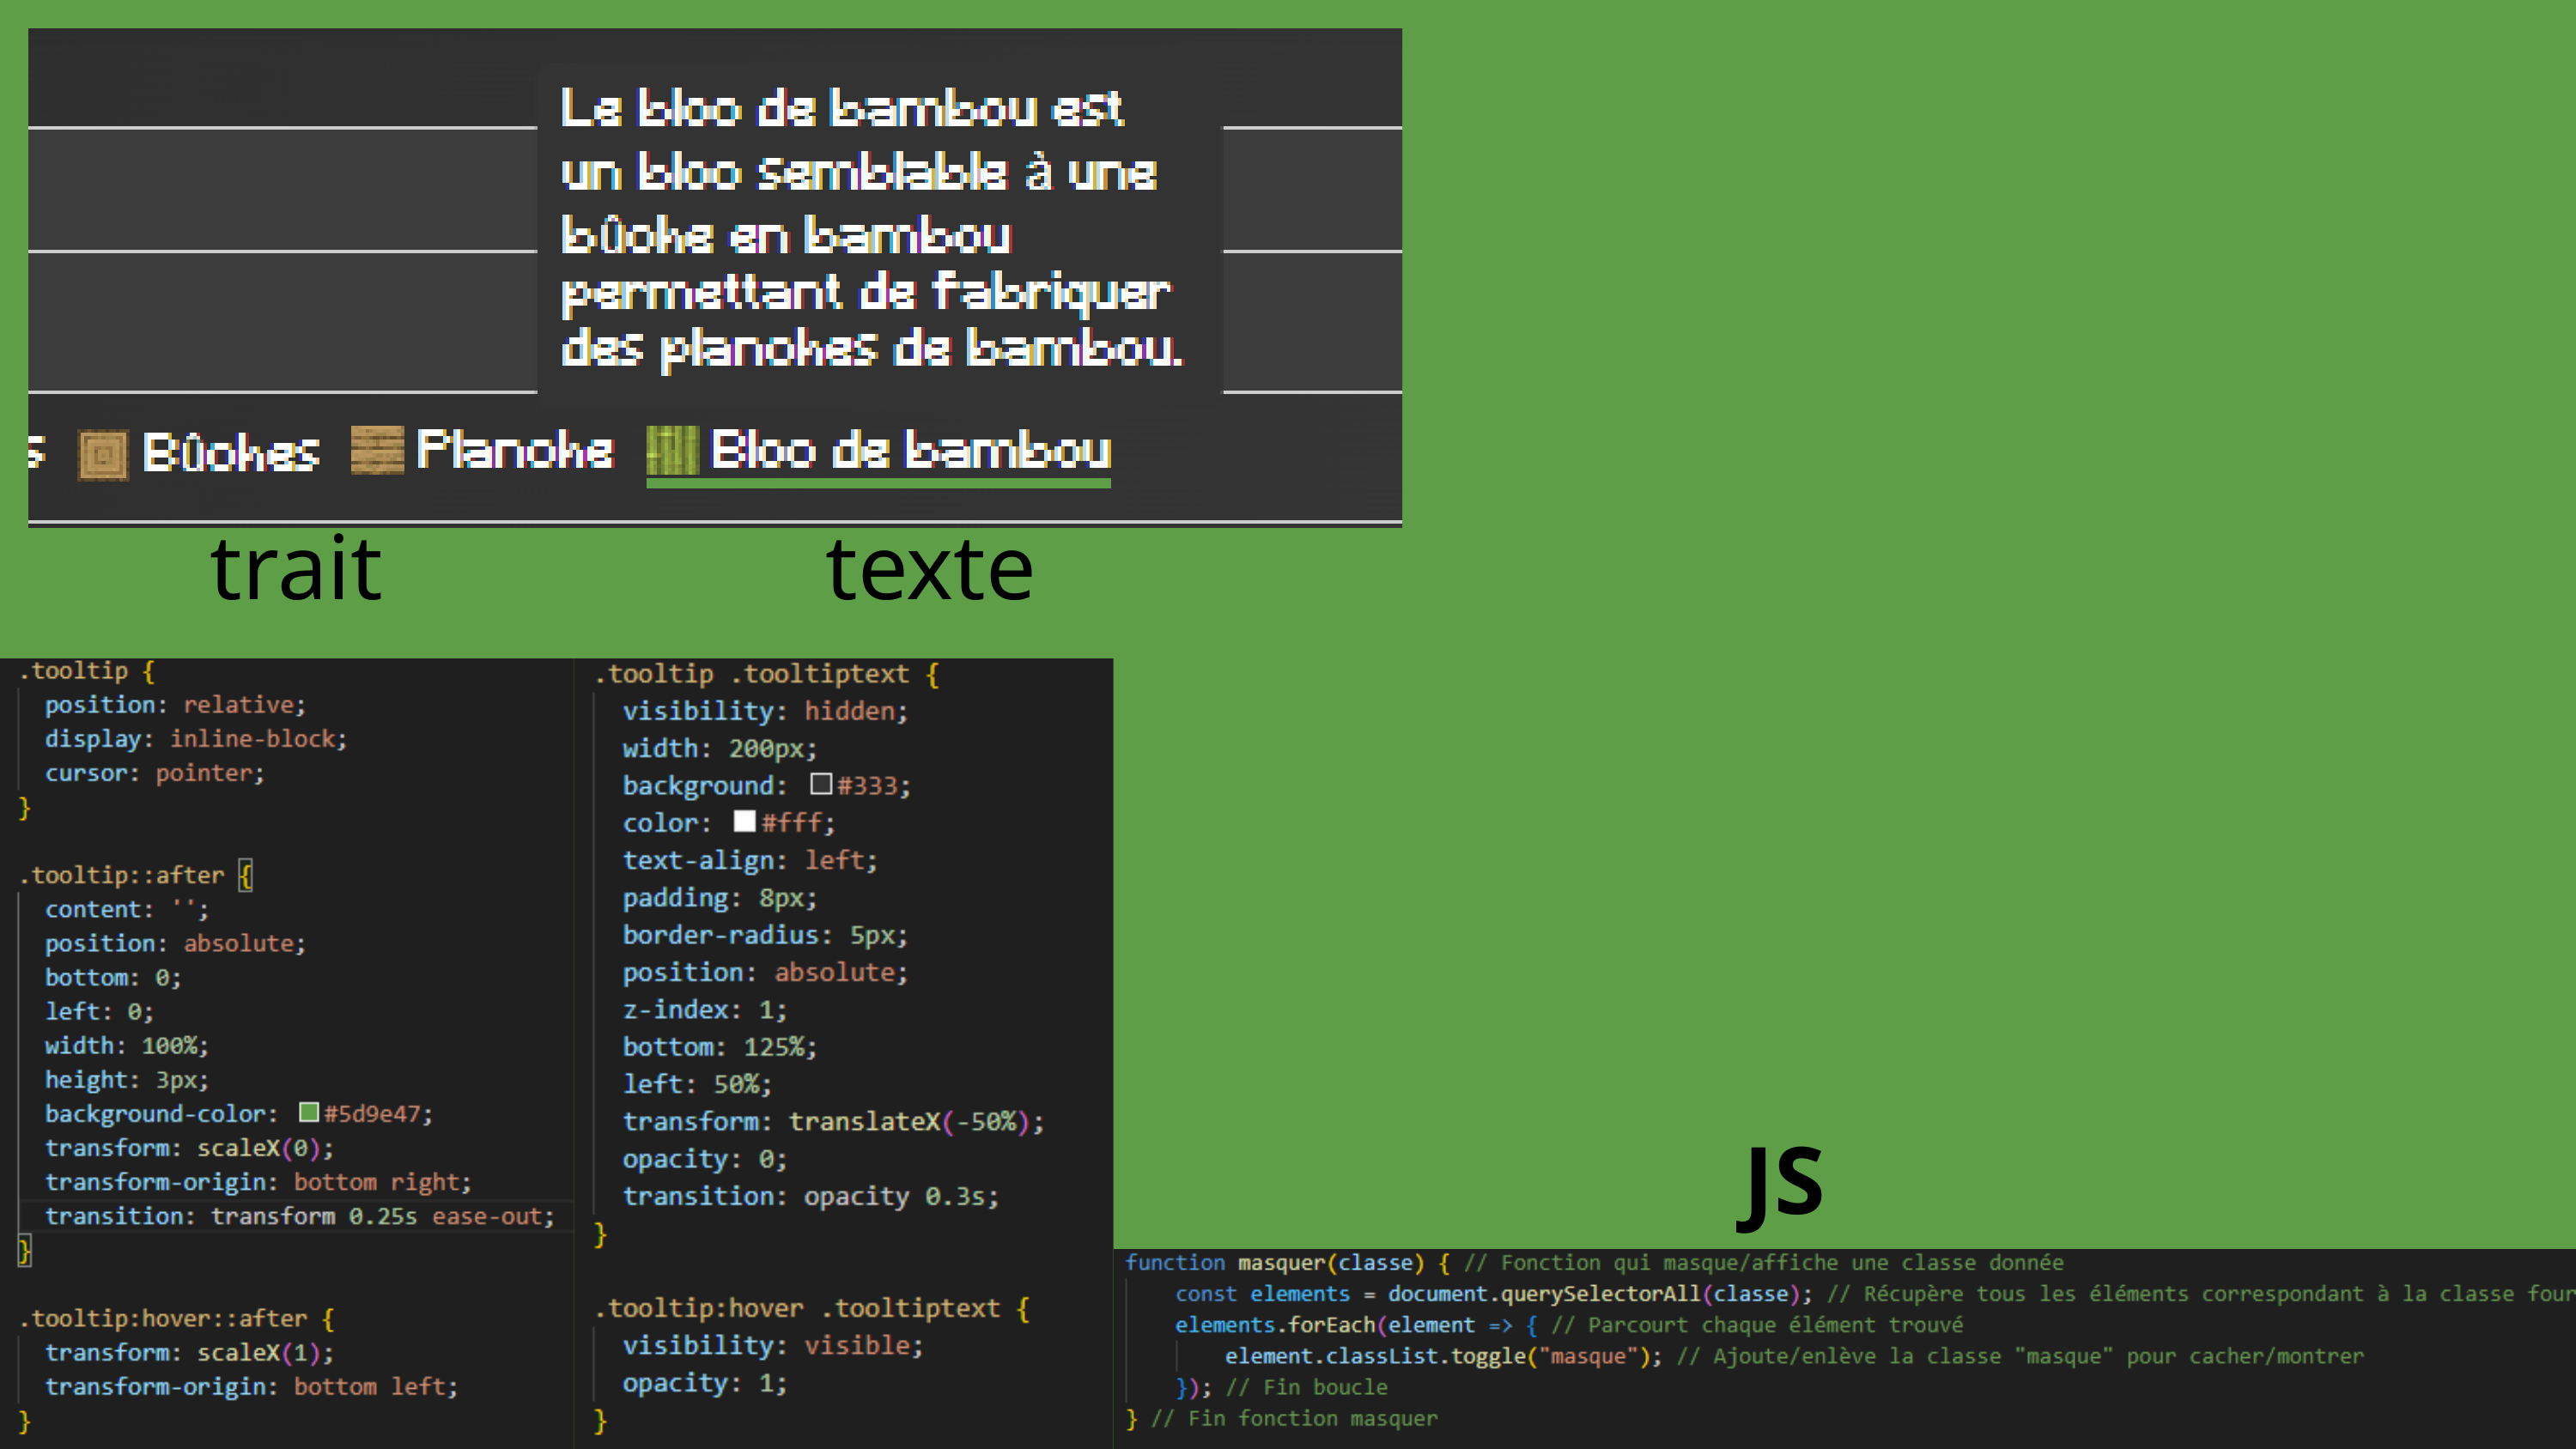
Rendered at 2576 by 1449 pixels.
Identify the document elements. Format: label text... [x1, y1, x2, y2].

text_box [28, 28, 1403, 528]
text_box texte [811, 518, 1051, 618]
text_box JS [1743, 1102, 1826, 1234]
text_box trait [197, 518, 397, 618]
text_box [0, 658, 2576, 1449]
